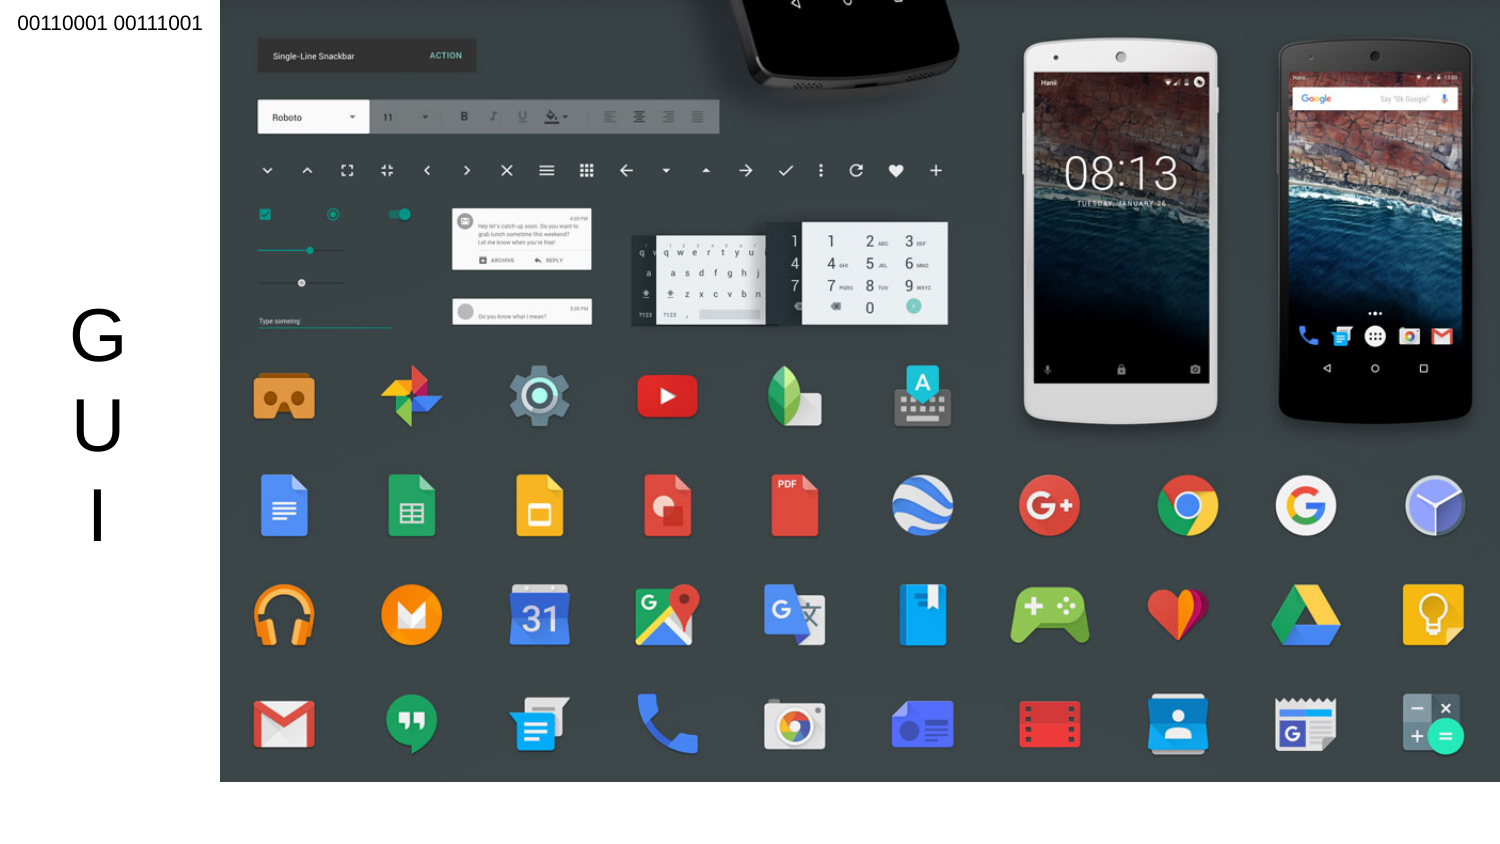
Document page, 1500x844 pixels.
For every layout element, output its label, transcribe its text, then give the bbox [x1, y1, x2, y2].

picture [220, 0, 1500, 782]
text_box 00110001 00111001 [0, 0, 221, 45]
text_box G U I [35, 45, 162, 819]
